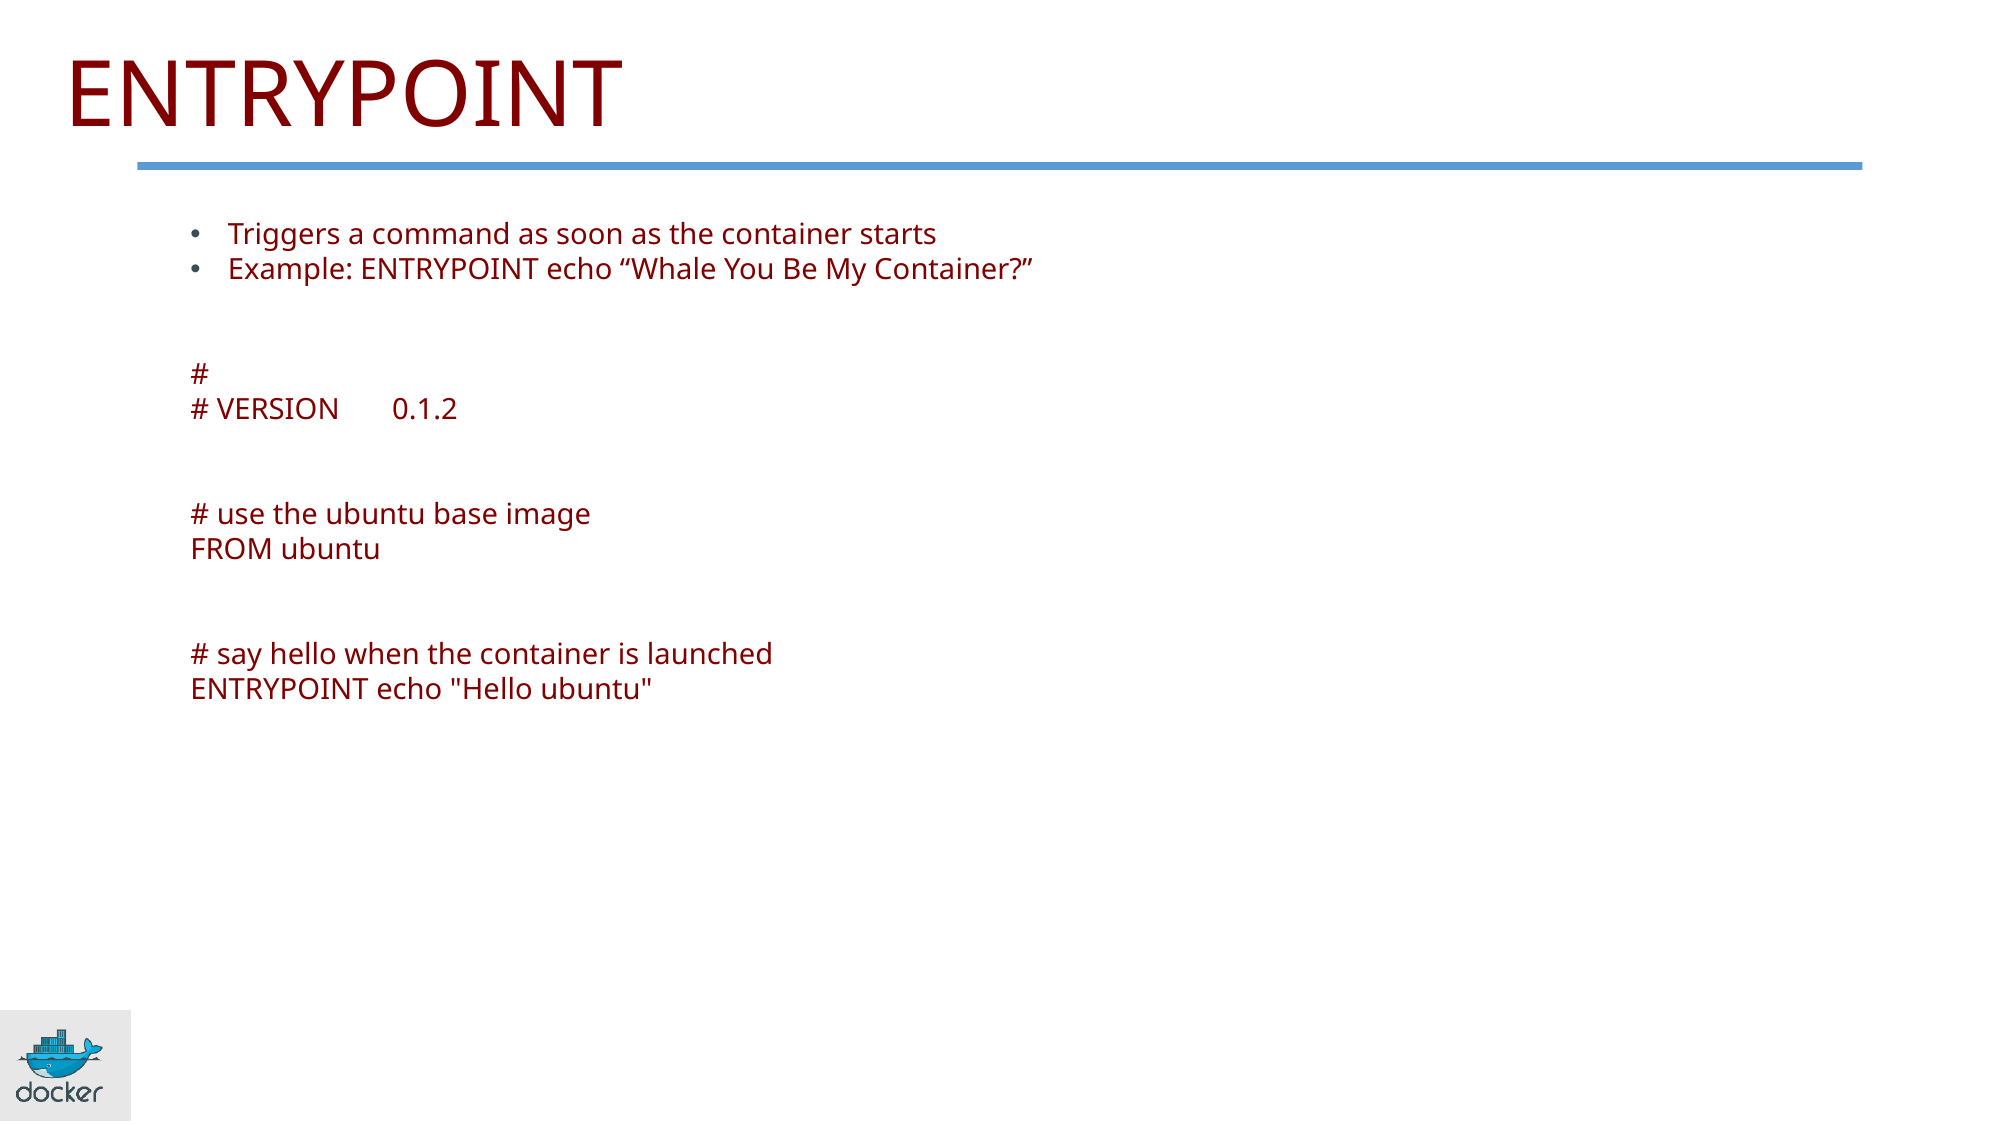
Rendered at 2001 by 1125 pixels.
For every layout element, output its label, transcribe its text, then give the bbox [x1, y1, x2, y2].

picture [0, 1010, 131, 1121]
text_box Triggers a command as soon as the container starts Example: ENTRYPOINT echo “Whale You Be My Container?” # # VERSION 0.1.2 # use the ubuntu base image FROM ubuntu # say hello when the container is launched ENTRYPOINT echo "Hello ubuntu" [175, 207, 2000, 1101]
text_box ENTRYPOINT [49, 34, 2000, 145]
